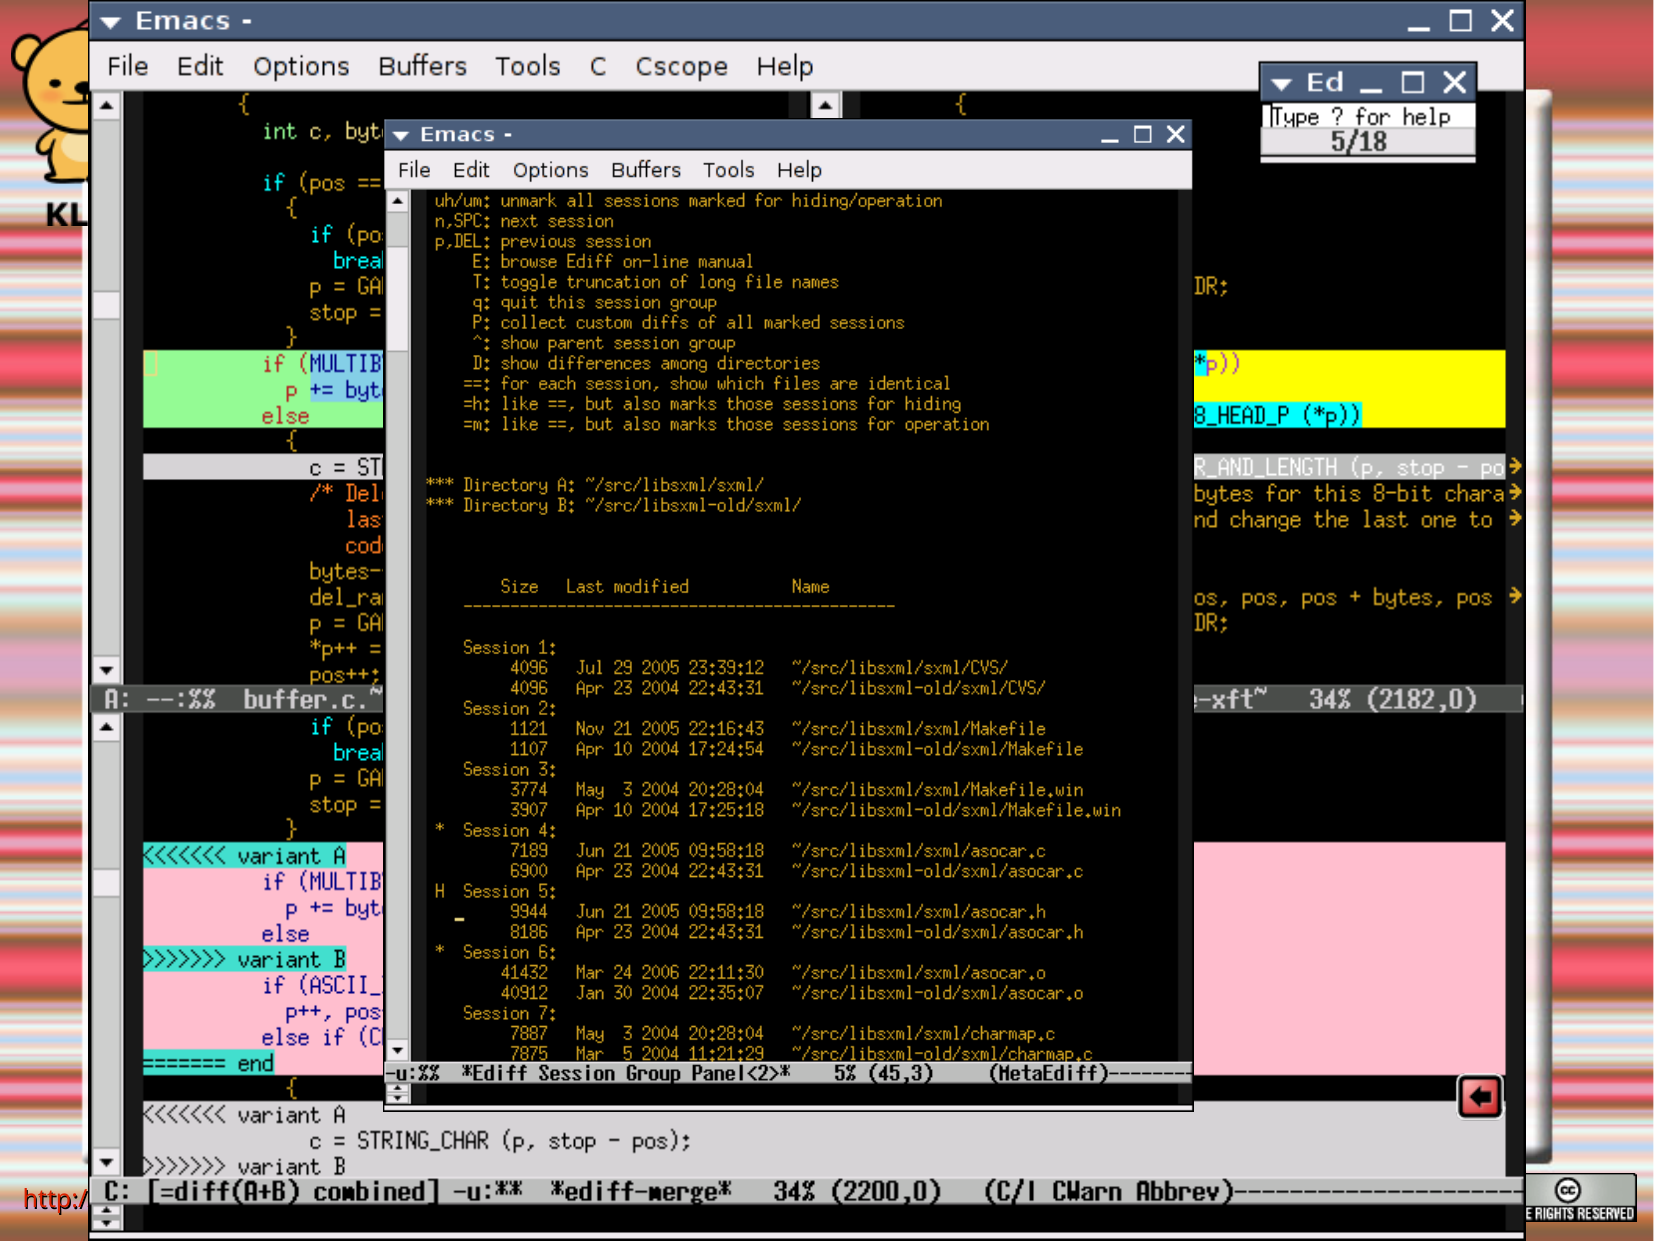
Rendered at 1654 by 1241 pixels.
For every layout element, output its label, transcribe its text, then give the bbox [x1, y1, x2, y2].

picture [0, 0, 1654, 1241]
title ediff [1526, 114, 1534, 322]
